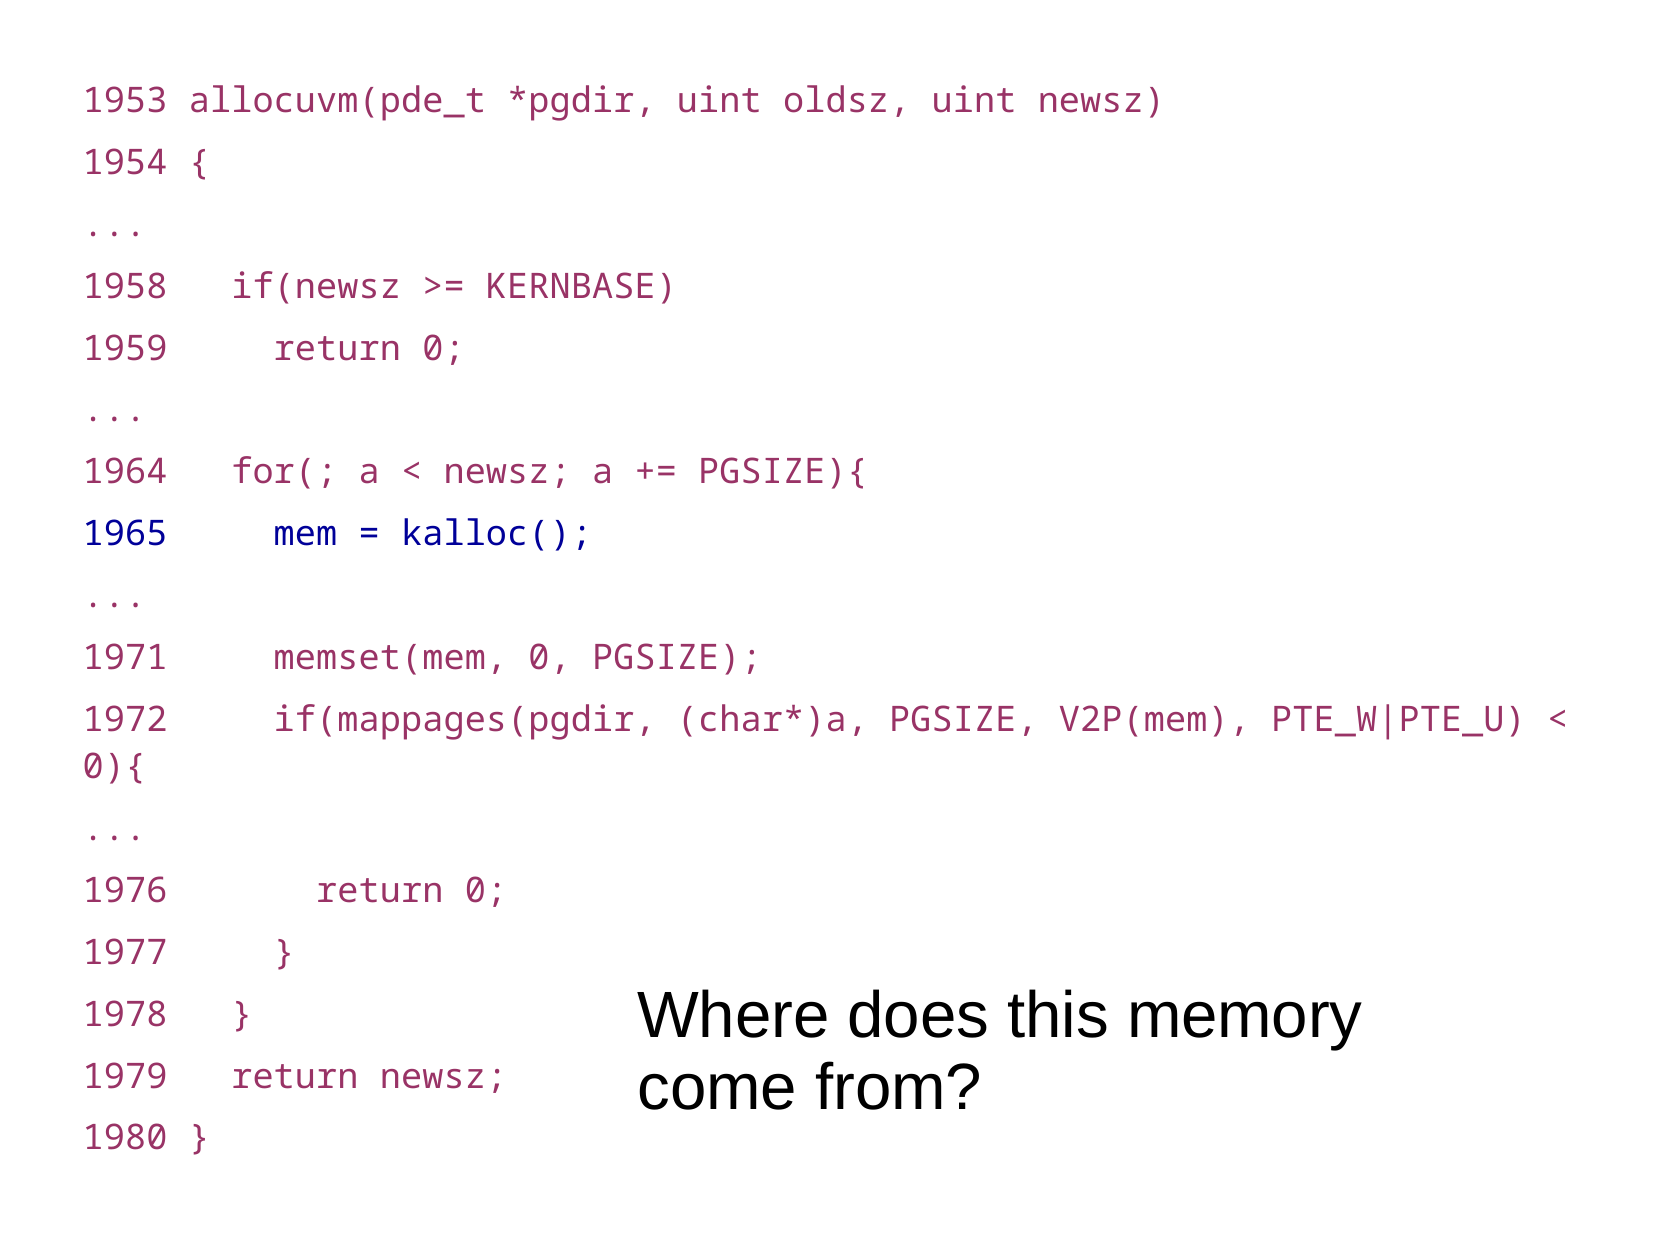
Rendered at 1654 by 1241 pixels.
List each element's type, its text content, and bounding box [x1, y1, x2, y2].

list 1953 allocuvm(pde_t *pgdir, uint oldsz, uint newsz) 1954 { ... 1958 if(newsz >= KERNBASE) 1959 return 0; ... 1964 for(; a < newsz; a += PGSIZE){ 1965 mem = kalloc(); ... 1971 memset(mem, 0, PGSIZE); 1972 if(mappages(pgdir, (char*)a, PGSIZE, V2P(mem), PTE_W|PTE_U) < 0){ ... 1976 return 0; 1977 } 1978 } 1979 return newsz; 1980 } [82, 75, 1571, 1163]
list Where does this memory come from? [637, 978, 1530, 1126]
